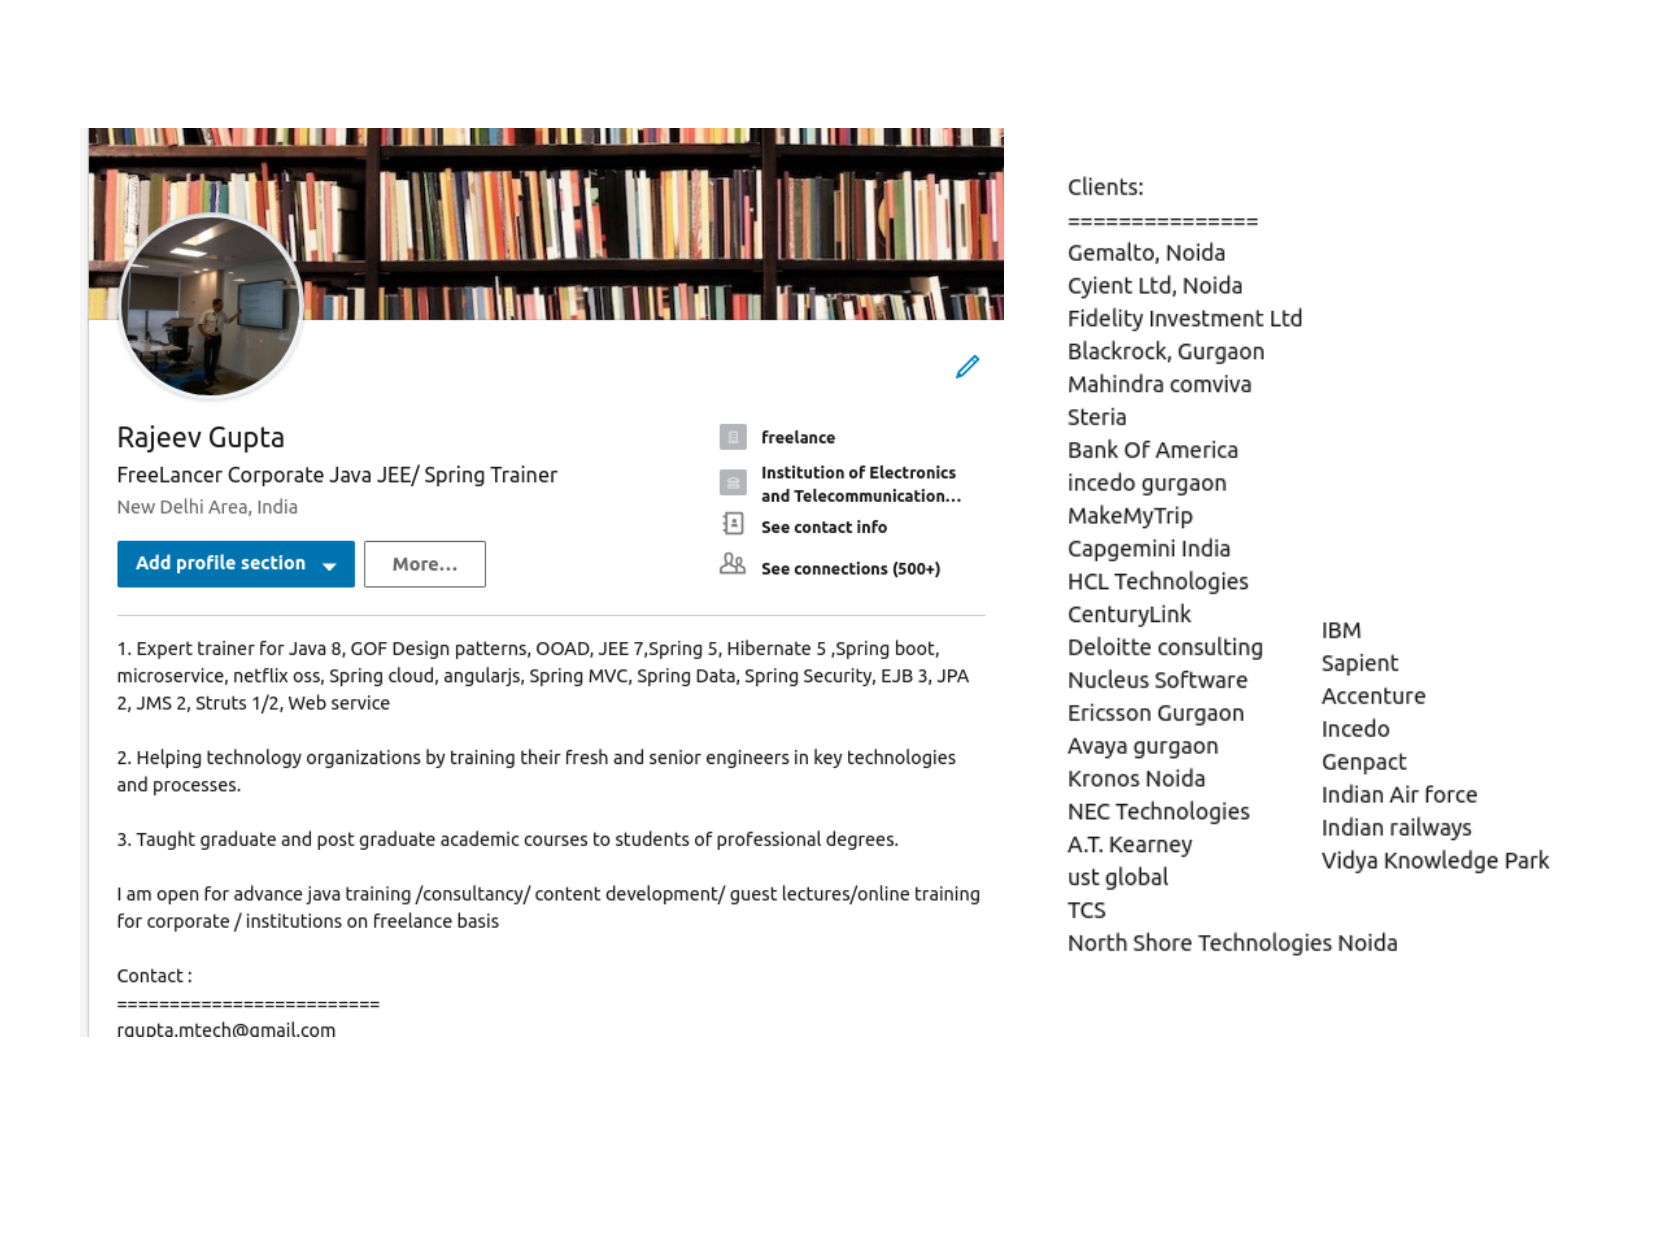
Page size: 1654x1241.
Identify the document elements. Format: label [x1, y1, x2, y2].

picture [1035, 153, 1554, 959]
picture [80, 128, 1004, 1037]
